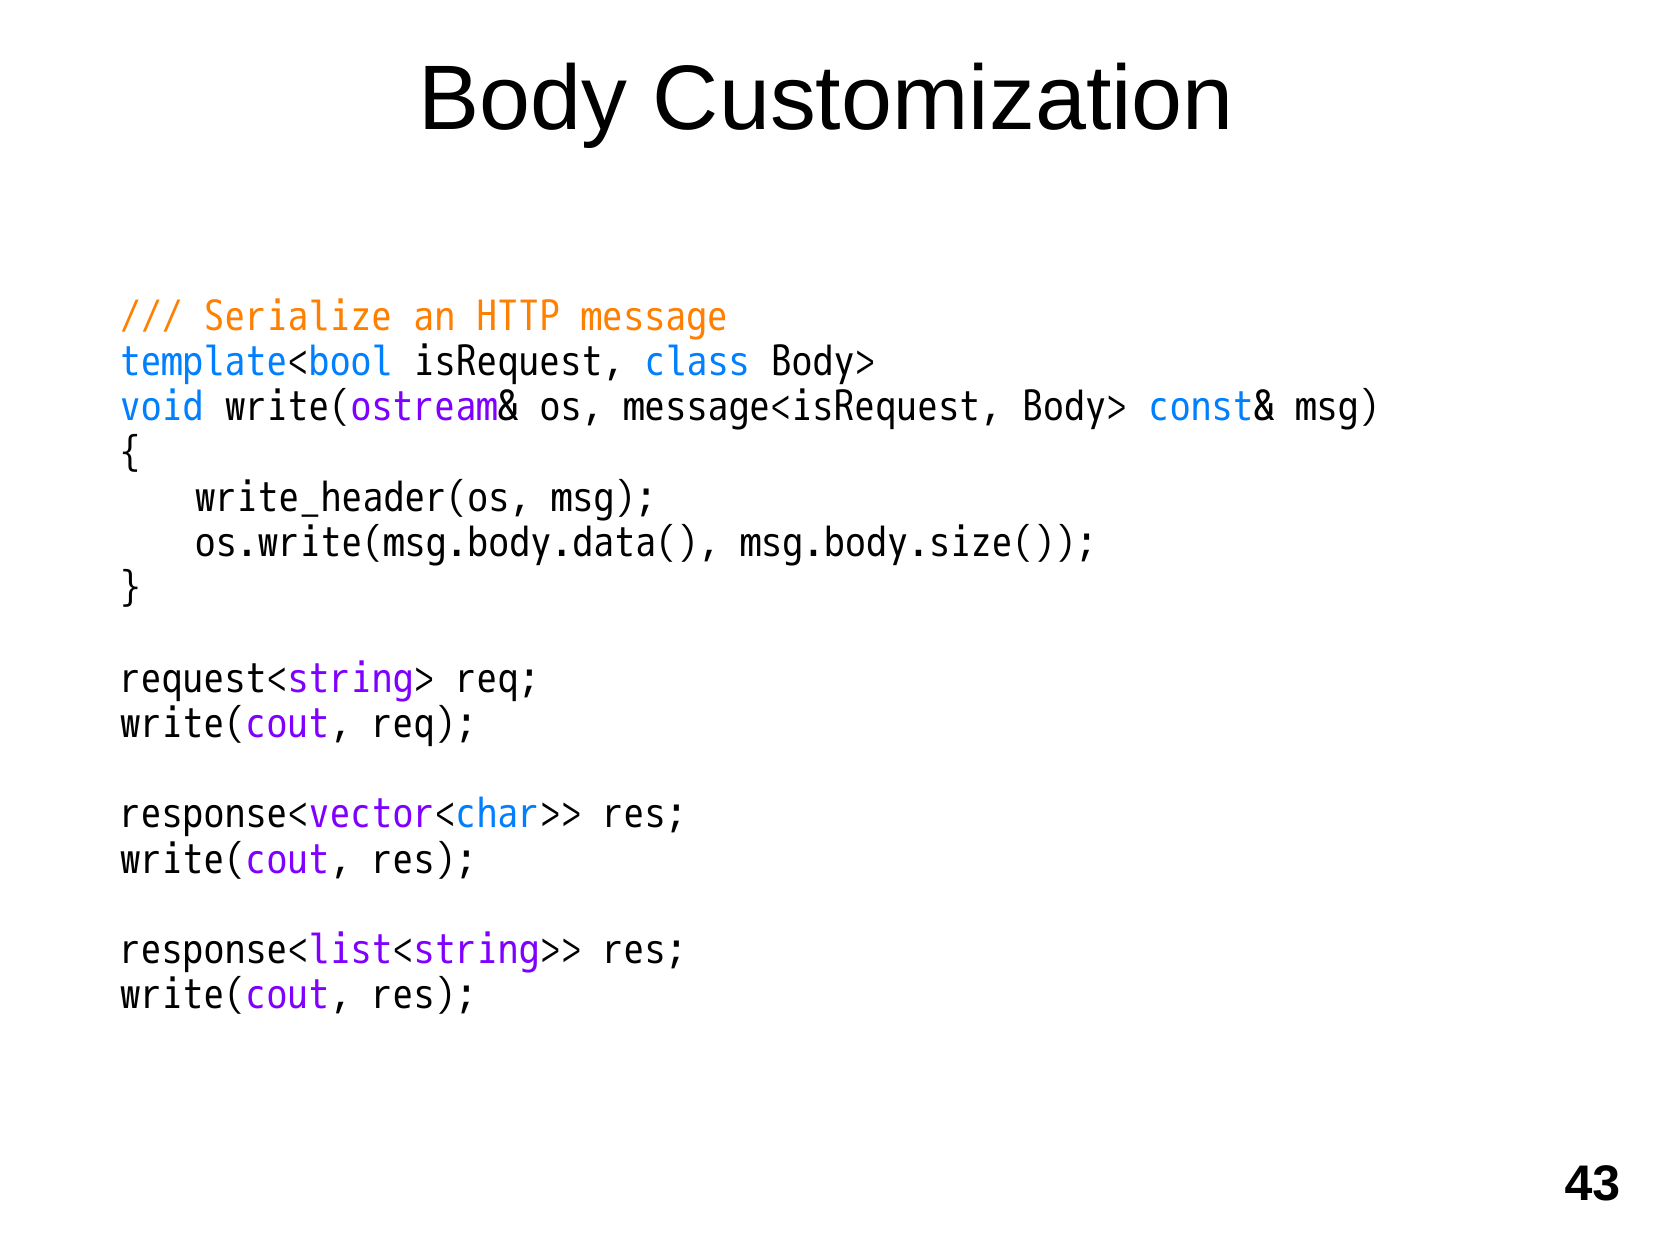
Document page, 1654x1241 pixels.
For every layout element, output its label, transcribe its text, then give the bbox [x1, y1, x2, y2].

text_box /// Serialize an HTTP message template<bool isRequest, class Body> void write(ostream& os, message<isRequest, Body> const& msg) { write_header(os, msg); os.write(msg.body.data(), msg.body.size()); } request<string> req; write(cout, req); response<vector<char>> res; write(cout, res); response<list<string>> res; write(cout, res); [104, 287, 1575, 1087]
title Body Customization [82, 15, 1571, 181]
